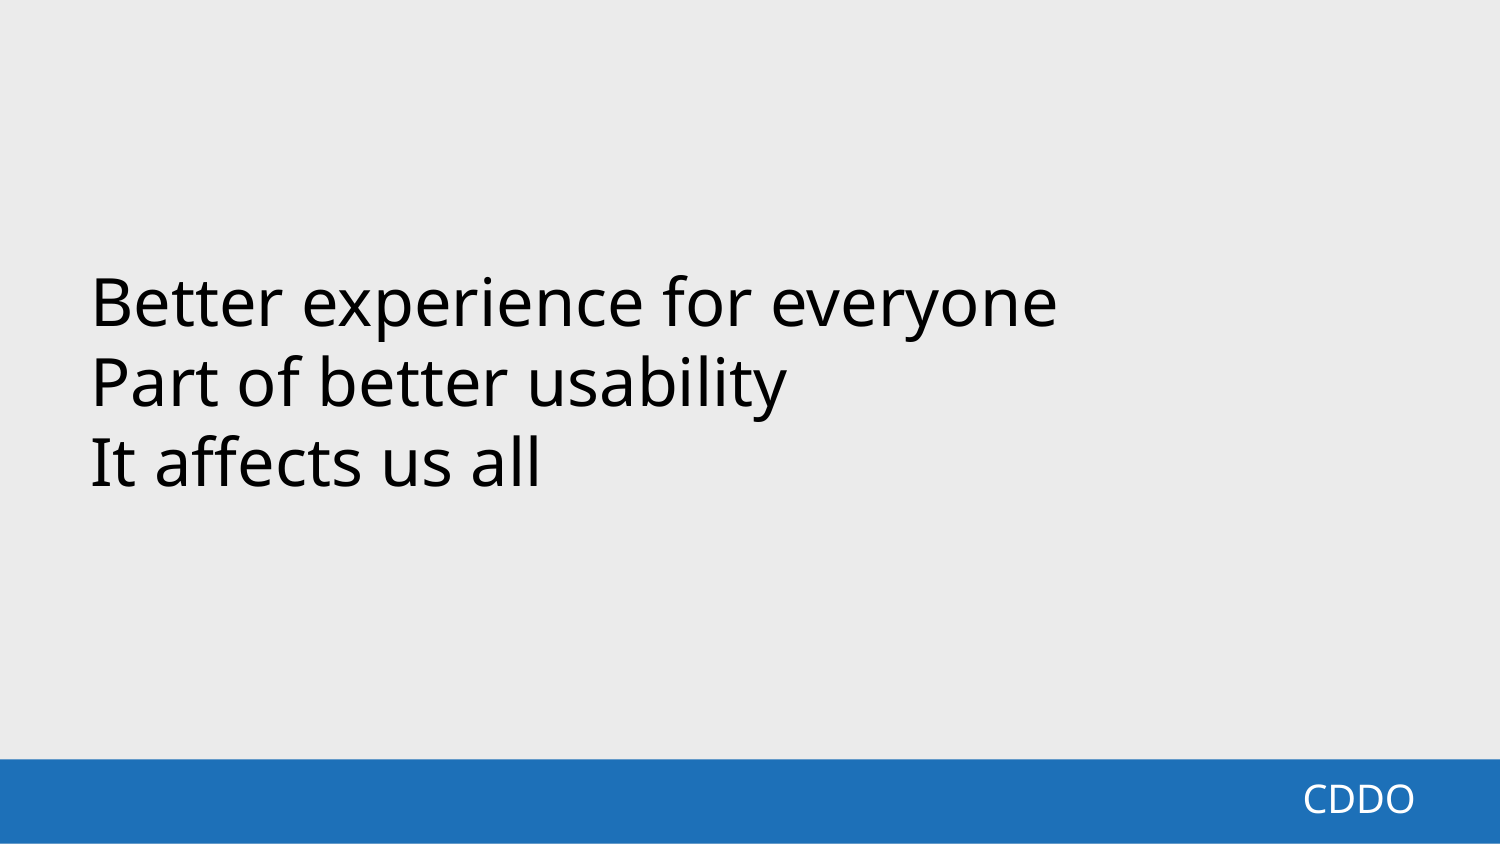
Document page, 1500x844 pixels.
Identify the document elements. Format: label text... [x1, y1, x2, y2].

text_box Better experience for everyone Part of better usability It affects us all [87, 0, 1416, 760]
